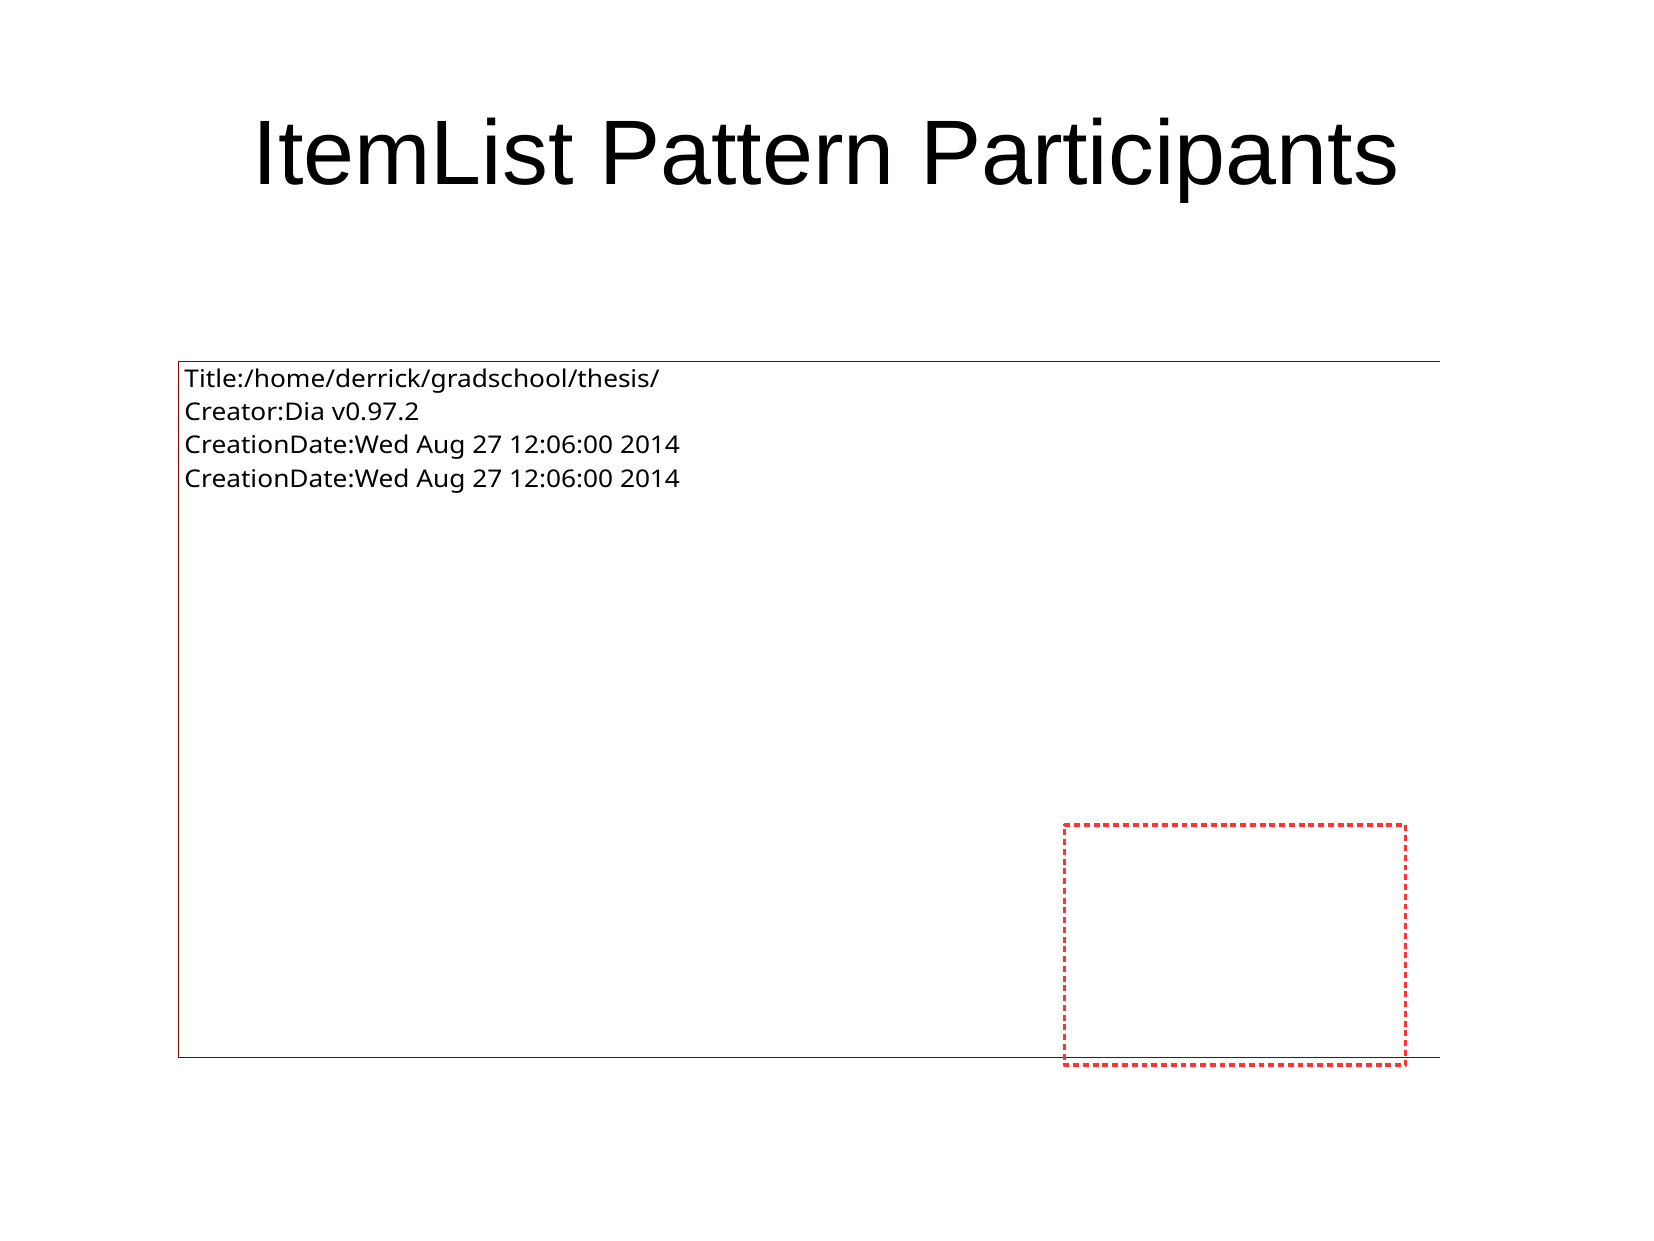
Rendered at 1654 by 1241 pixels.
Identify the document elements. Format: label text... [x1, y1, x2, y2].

picture [175, 360, 1441, 1058]
title ItemList Pattern Participants [82, 49, 1571, 257]
